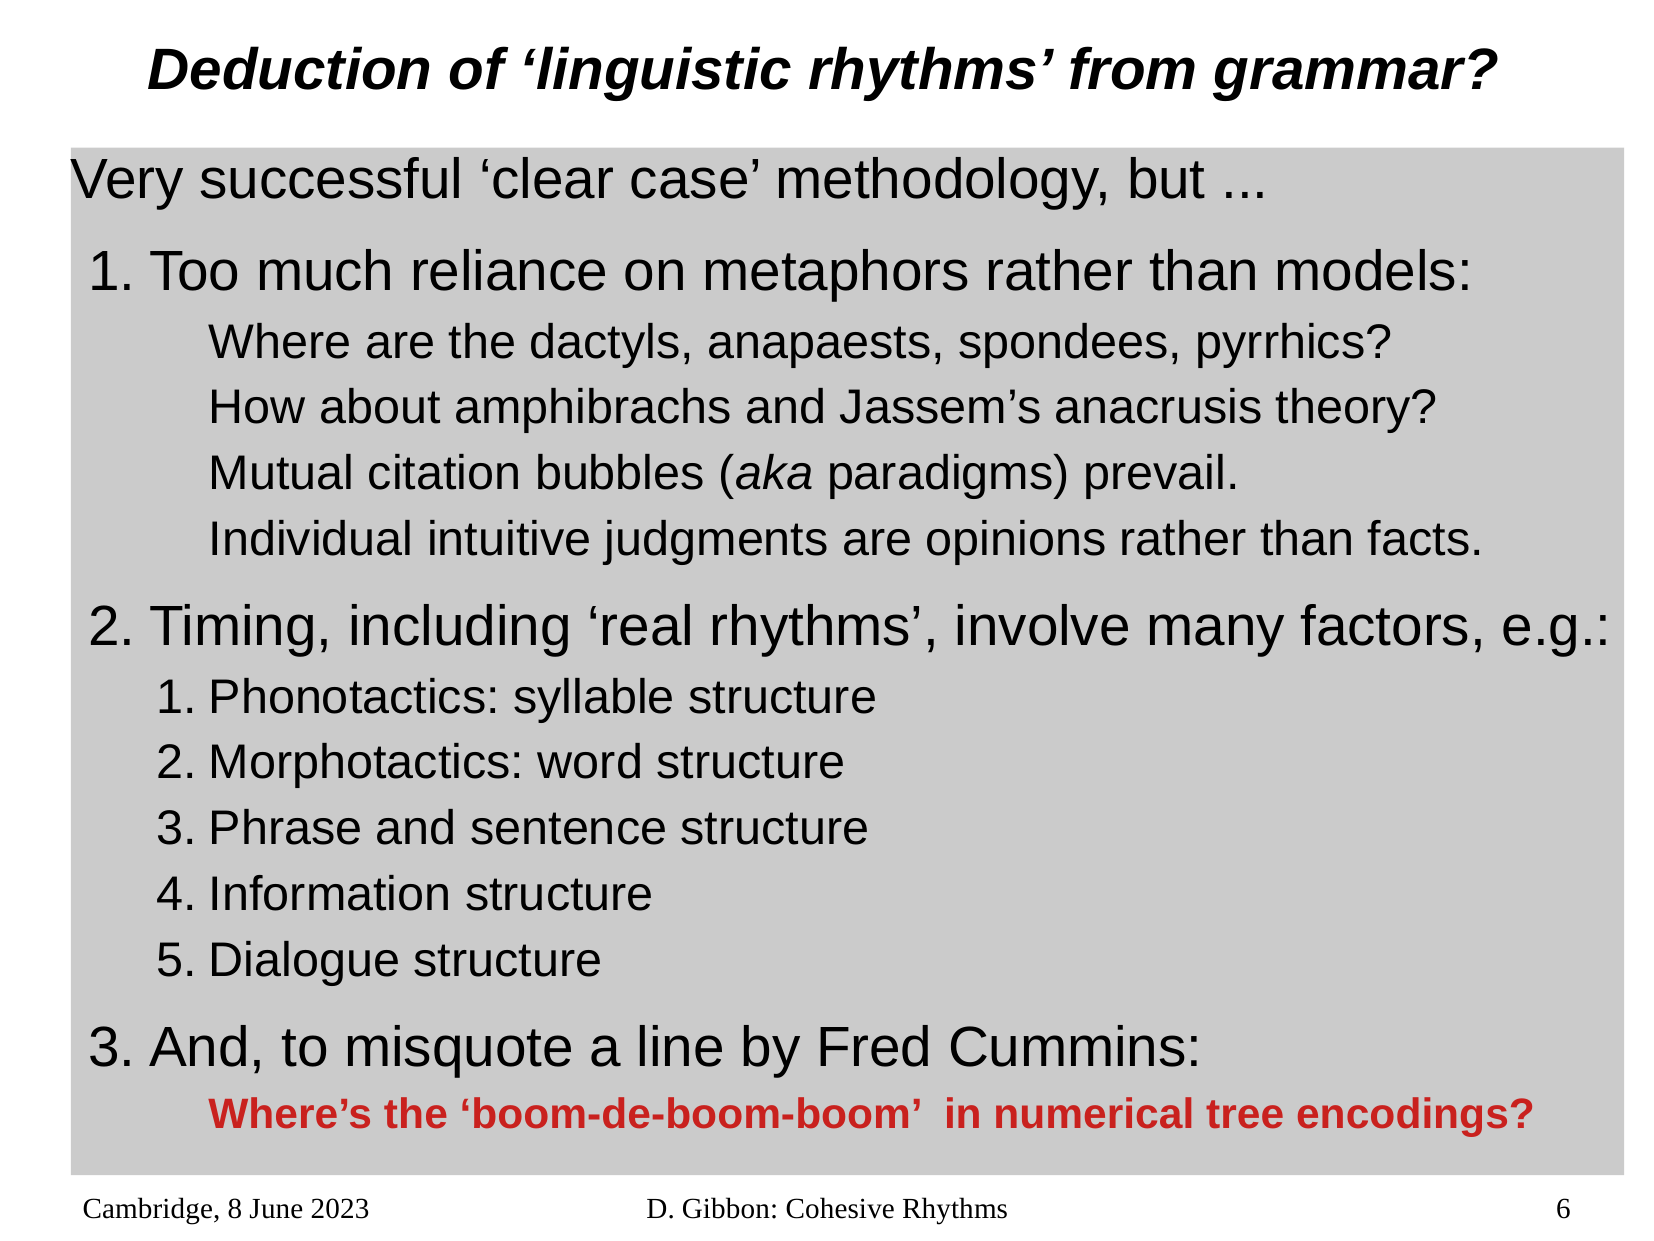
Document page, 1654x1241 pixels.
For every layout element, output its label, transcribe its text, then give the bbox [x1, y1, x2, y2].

title Deduction of ‘linguistic rhythms’ from grammar? [11, 19, 1636, 119]
list Very successful ‘clear case’ methodology, but ... Too much reliance on metaphors rather than models: Where are the dactyls, anapaests, spondees, pyrrhics? How about amphibrachs and Jassem’s anacrusis theory? Mutual citation bubbles (aka paradigms) prevail. Individual intuitive judgments are opinions rather than facts. Timing, including ‘real rhythms’, involve many factors, e.g.: Phonotactics: syllable structure Morphotactics: word structure Phrase and sentence structure Information structure Dialogue structure And, to misquote a line by Fred Cummins: Where’s the ‘boom-de-boom-boom’ in numerical tree encodings? [70, 147, 1625, 1176]
